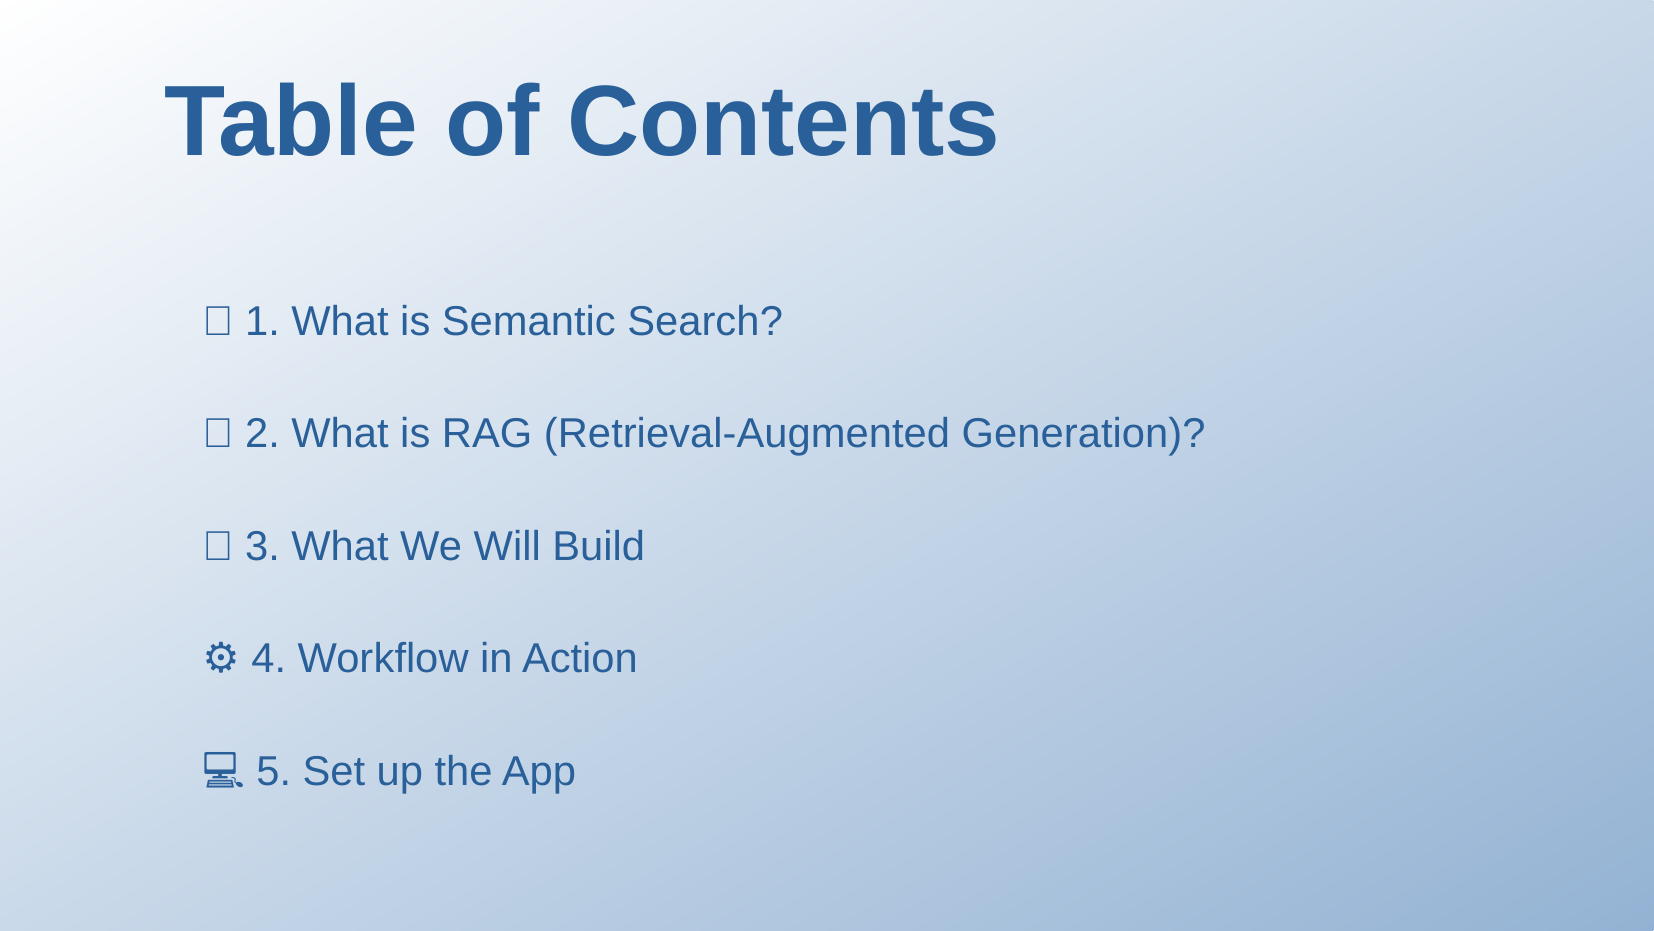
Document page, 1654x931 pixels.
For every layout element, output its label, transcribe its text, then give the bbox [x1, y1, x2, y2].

text_box Table of Contents [150, 57, 1463, 188]
text_box 💻 5. Set up the App [187, 739, 1013, 815]
text_box 🚀 3. What We Will Build [187, 514, 1013, 590]
text_box 🧠 2. What is RAG (Retrieval-Augmented Generation)? [187, 402, 1351, 511]
text_box 🧩 1. What is Semantic Search? [187, 289, 1013, 365]
text_box ⚙️ 4. Workflow in Action [187, 627, 1013, 703]
